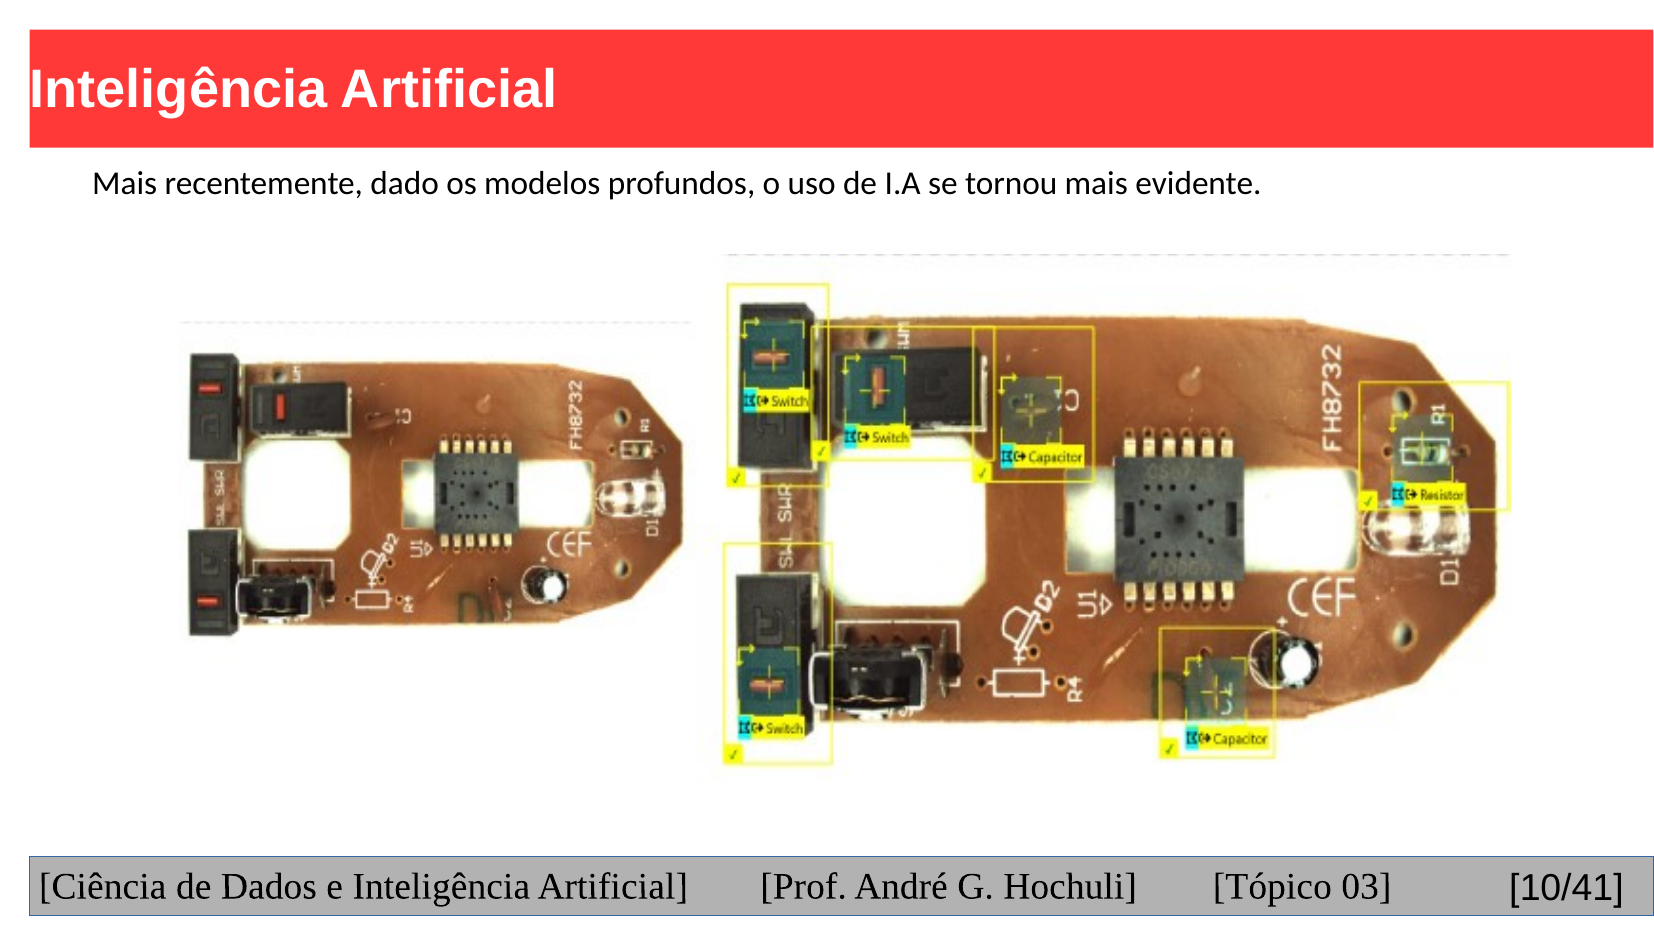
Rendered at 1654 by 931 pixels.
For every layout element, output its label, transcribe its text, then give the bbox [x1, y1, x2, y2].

picture [179, 254, 1511, 785]
title Inteligência Artificial [29, 29, 1654, 148]
text_box Mais recentemente, dado os modelos profundos, o uso de I.A se tornou mais evidente. [77, 153, 1594, 931]
